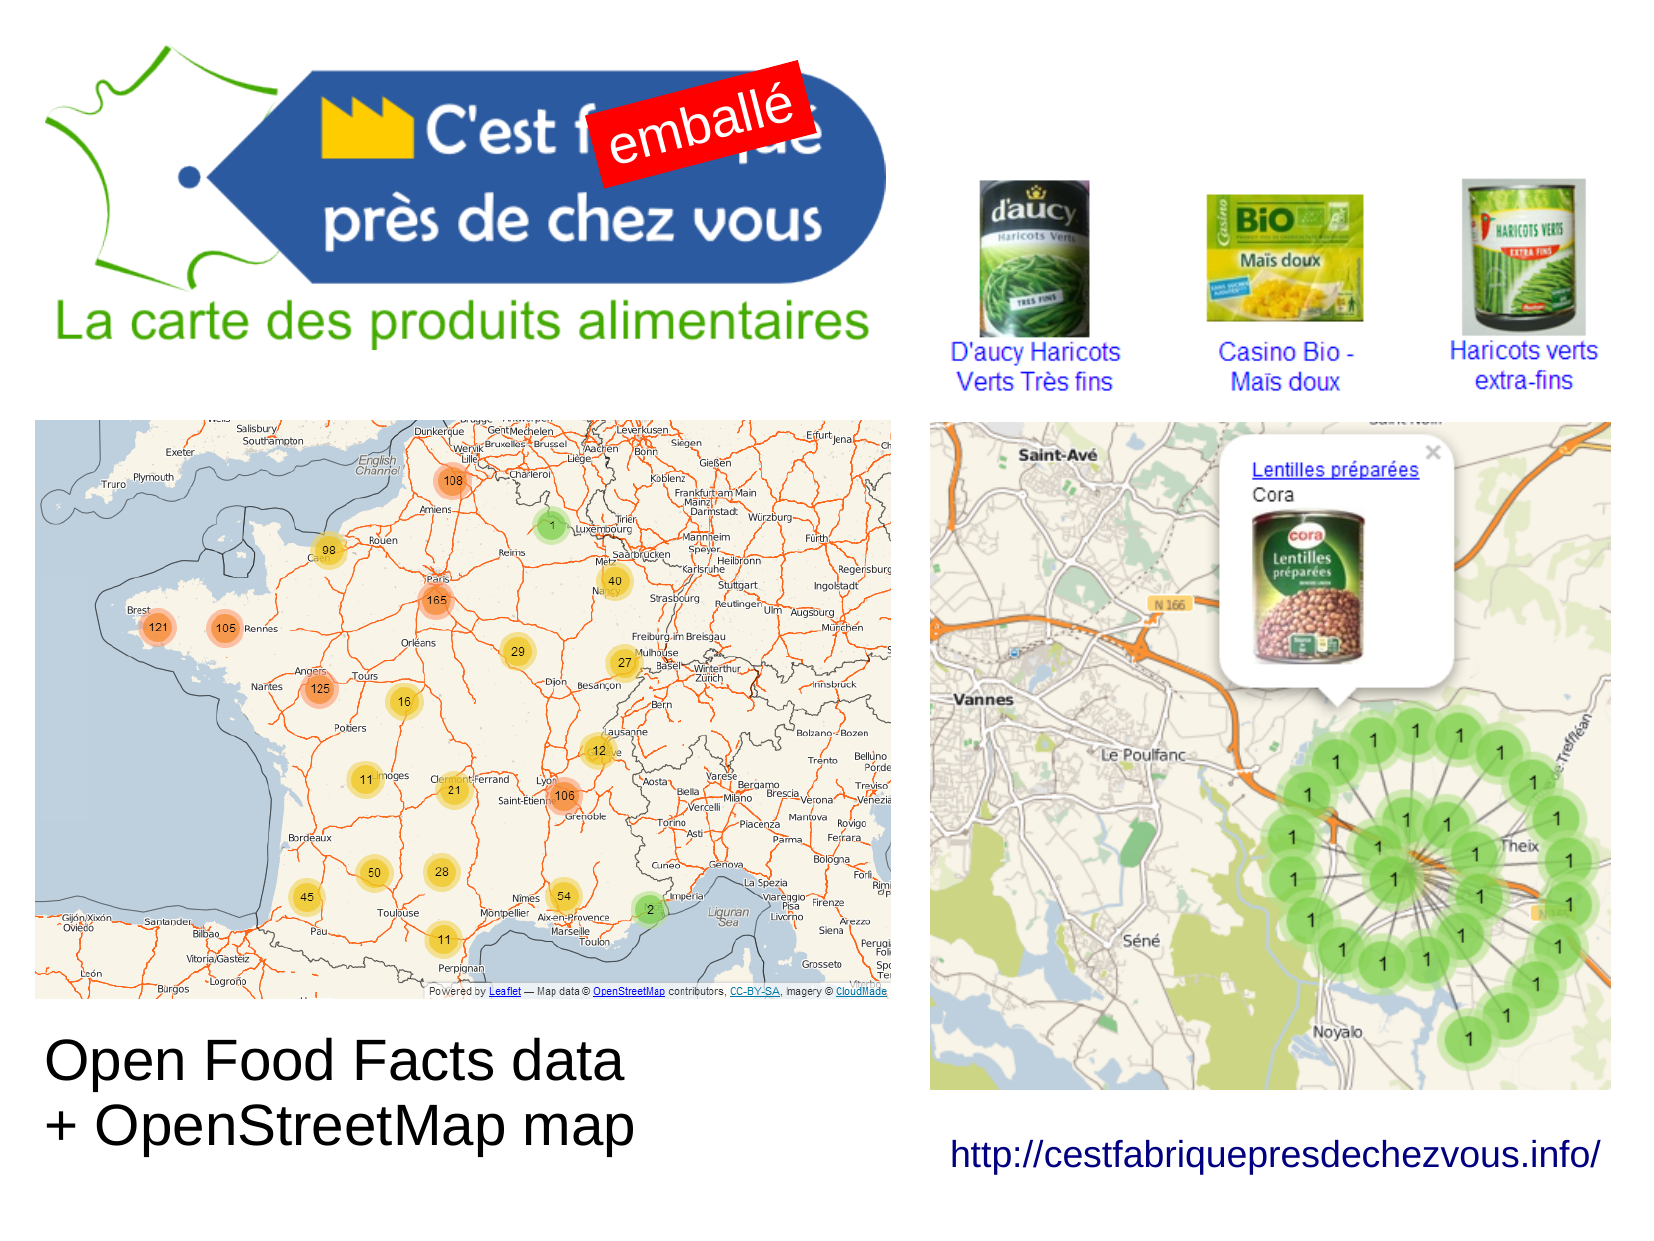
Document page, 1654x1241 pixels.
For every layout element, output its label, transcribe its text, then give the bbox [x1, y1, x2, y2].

picture [35, 419, 891, 1000]
picture [930, 422, 1611, 1090]
text_box http://cestfabriquepresdechezvous.info/ [935, 1125, 1617, 1225]
text_box Open Food Facts data + OpenStreetMap map [30, 1020, 652, 1165]
picture [930, 154, 1608, 405]
picture [45, 44, 886, 350]
text_box emballé [585, 60, 817, 189]
